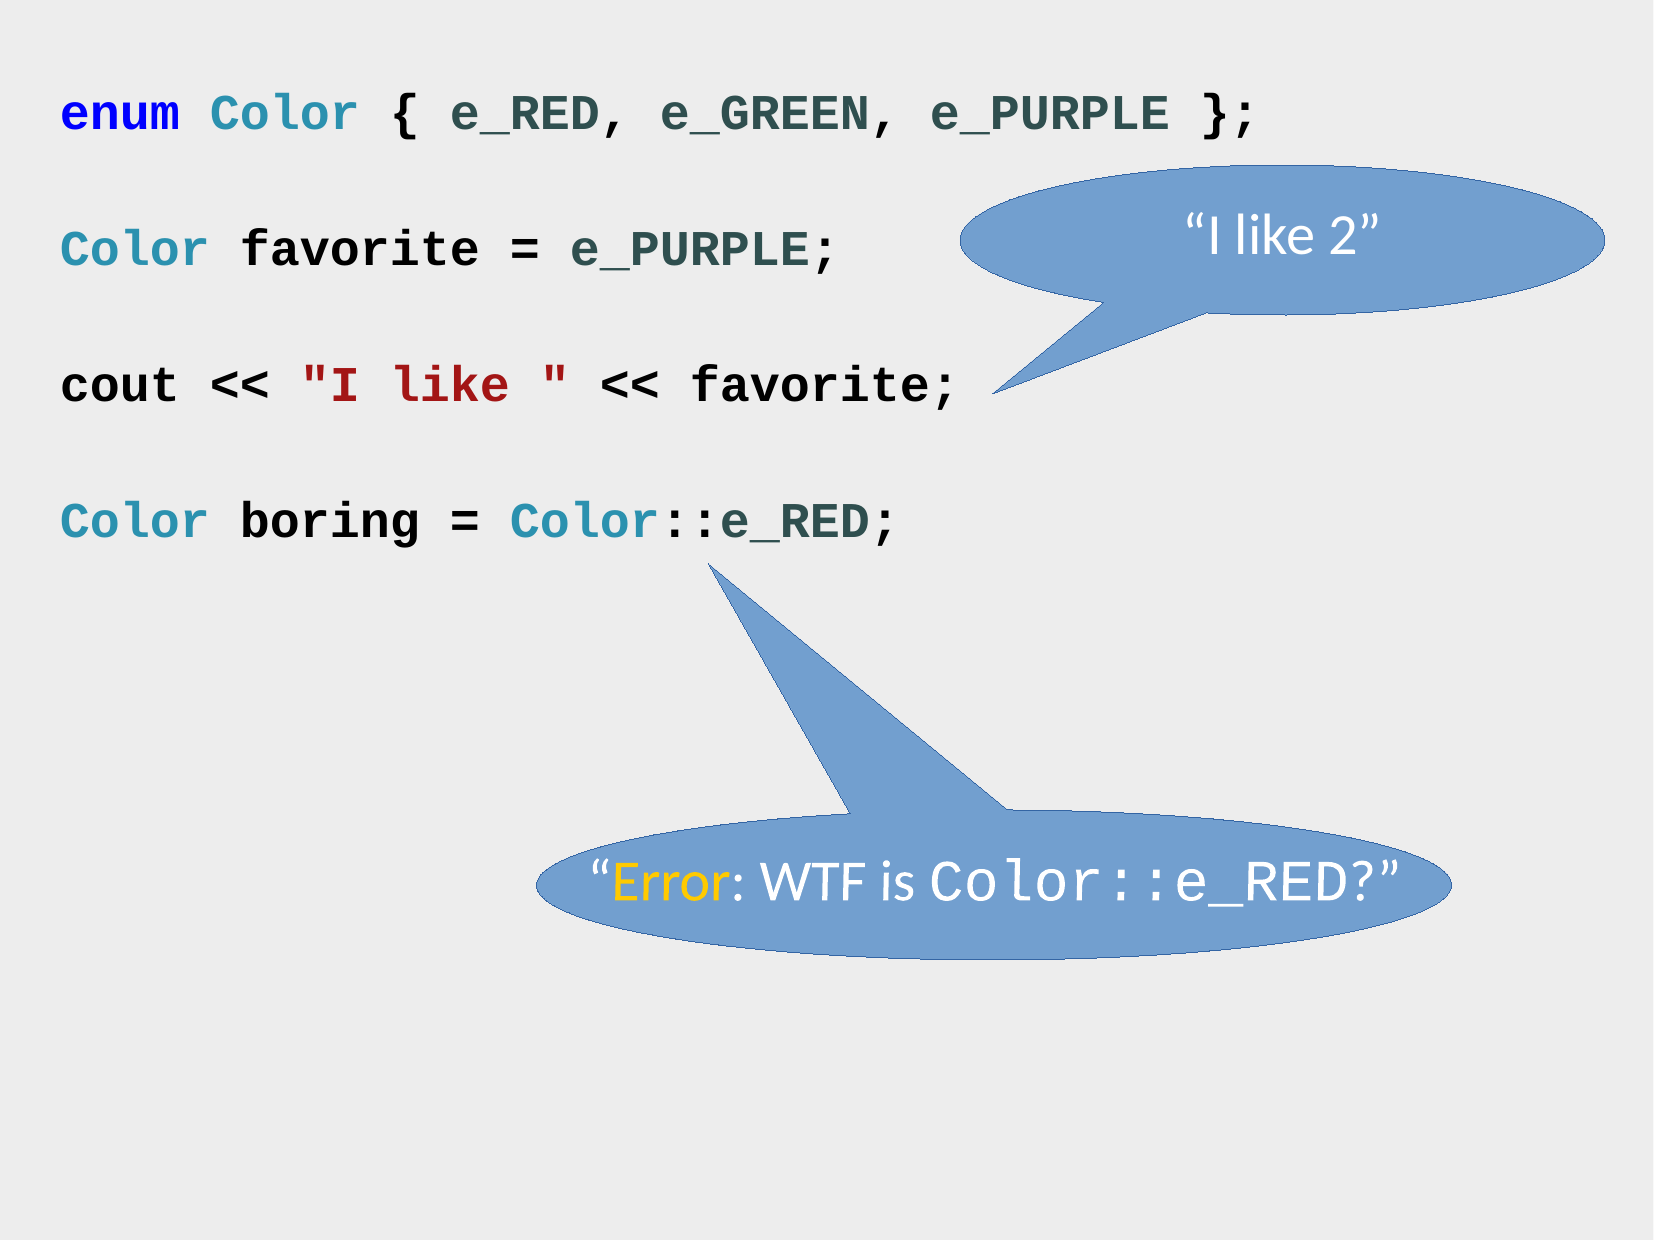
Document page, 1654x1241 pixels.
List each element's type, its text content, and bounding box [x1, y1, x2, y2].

text_box “I like 2” [960, 165, 1605, 394]
text_box “Error: WTF is Color::e_RED?” [536, 563, 1452, 960]
text_box enum Color { e_RED, e_GREEN, e_PURPLE }; Color favorite = e_PURPLE; cout << "I like " << favorite; Color boring = Color::e_RED; [45, 58, 1591, 561]
